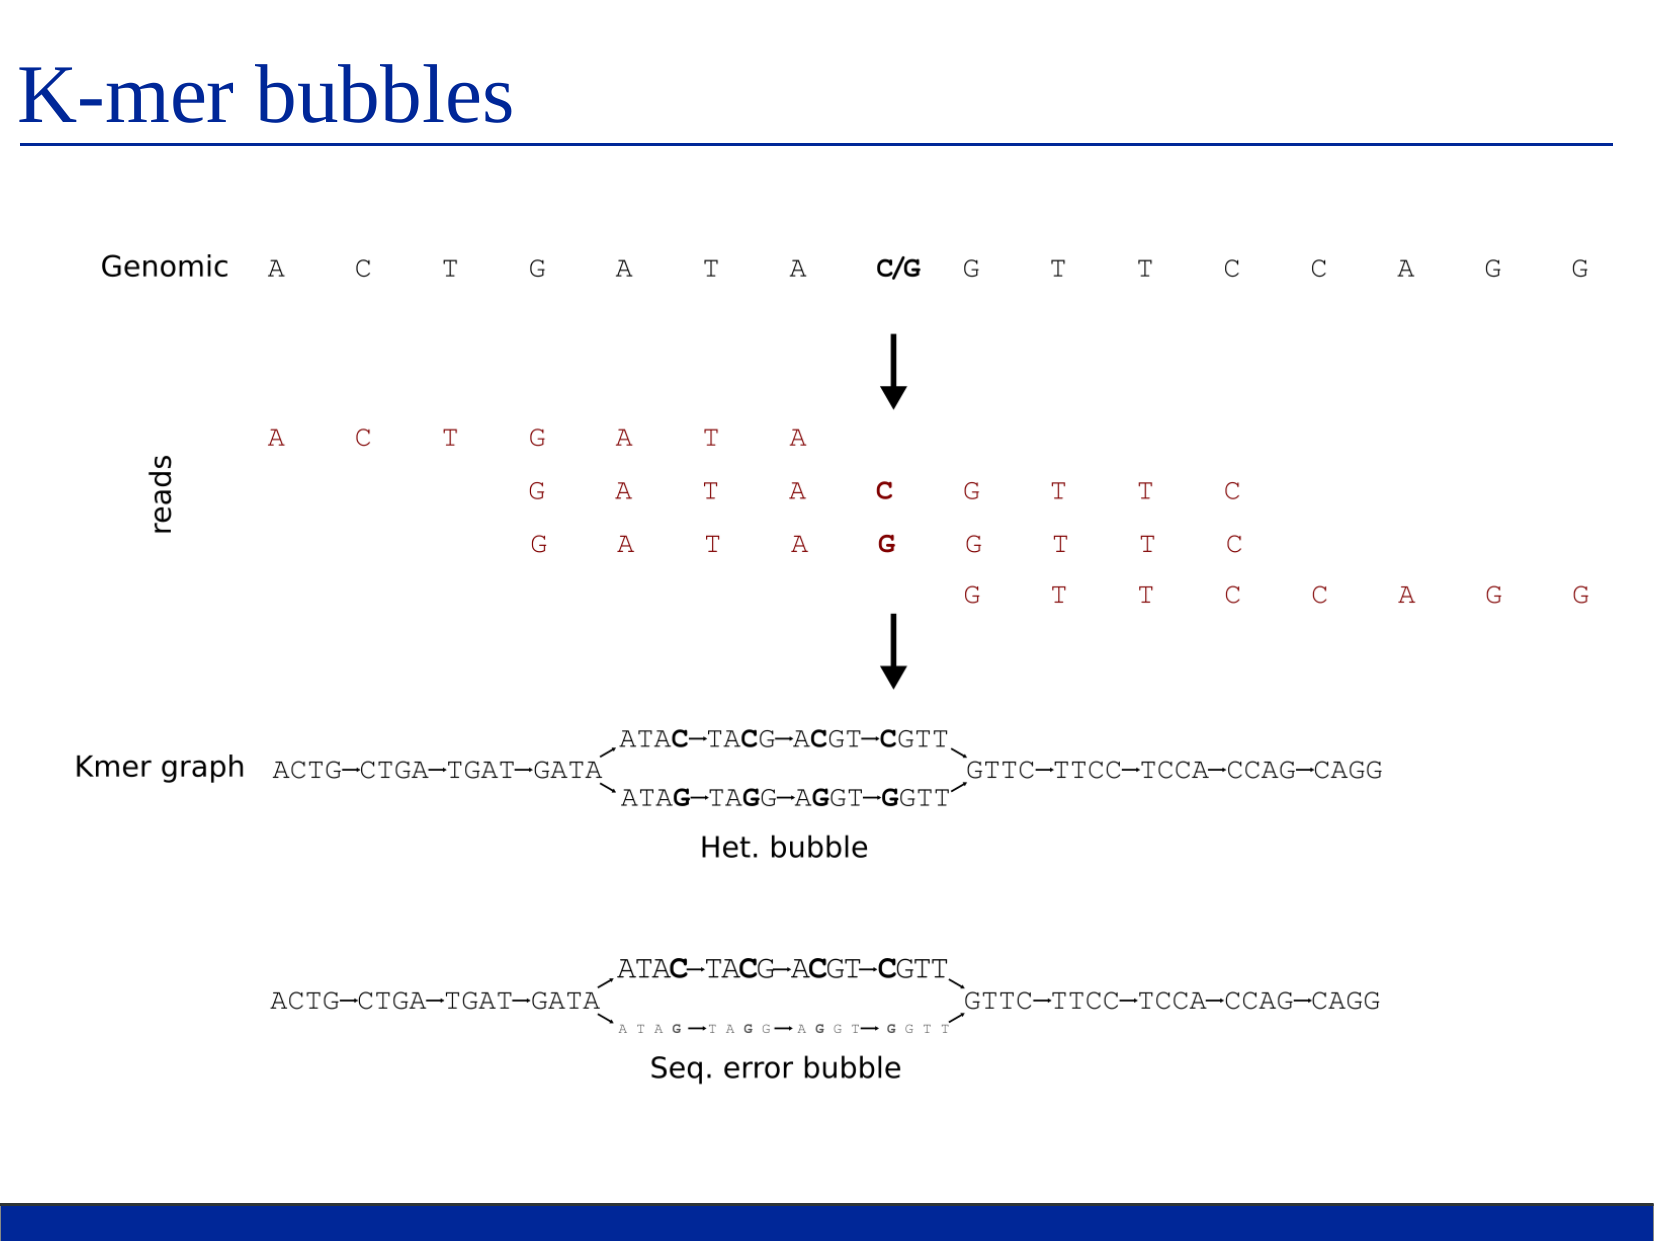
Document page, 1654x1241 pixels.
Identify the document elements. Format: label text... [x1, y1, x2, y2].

title K-mer bubbles [17, 0, 1589, 198]
picture [17, 226, 1643, 1117]
